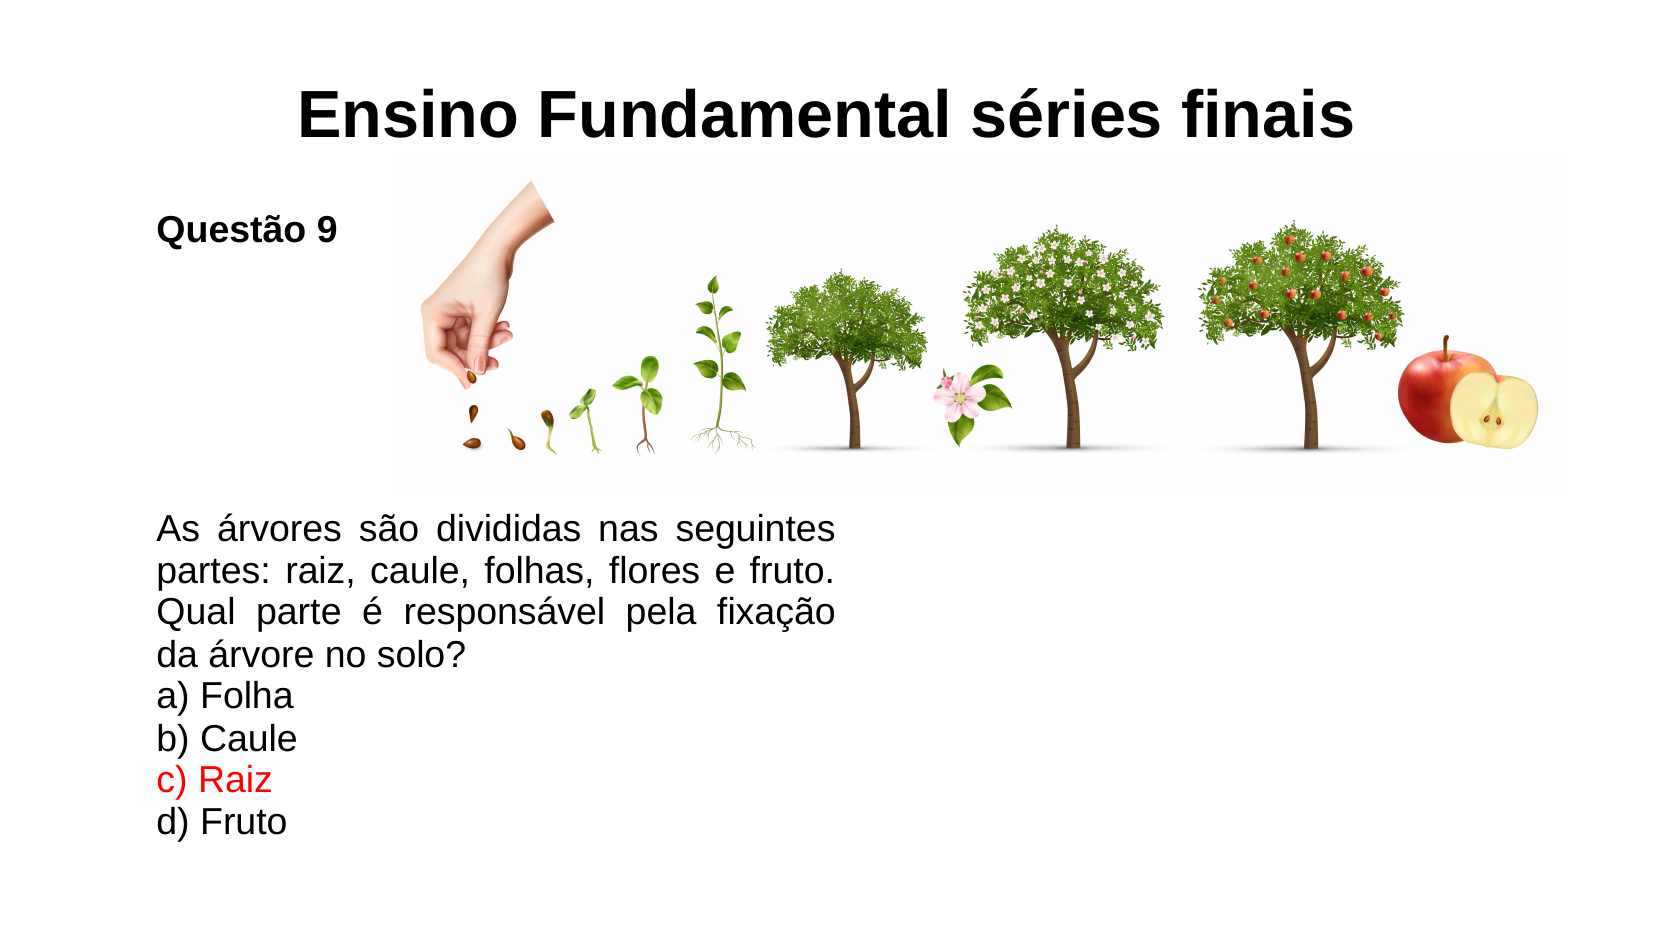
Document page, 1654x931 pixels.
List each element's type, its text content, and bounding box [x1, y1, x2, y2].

text_box Questão 9 [141, 200, 389, 258]
picture [389, 153, 1568, 497]
text_box As árvores são divididas nas seguintes partes: raiz, caule, folhas, flores e fruto. Qual parte é responsável pela fixação da árvore no solo? a) Folha b) Caule c) Raiz d) Fruto [141, 499, 851, 851]
title Ensino Fundamental séries finais [82, 37, 1571, 193]
